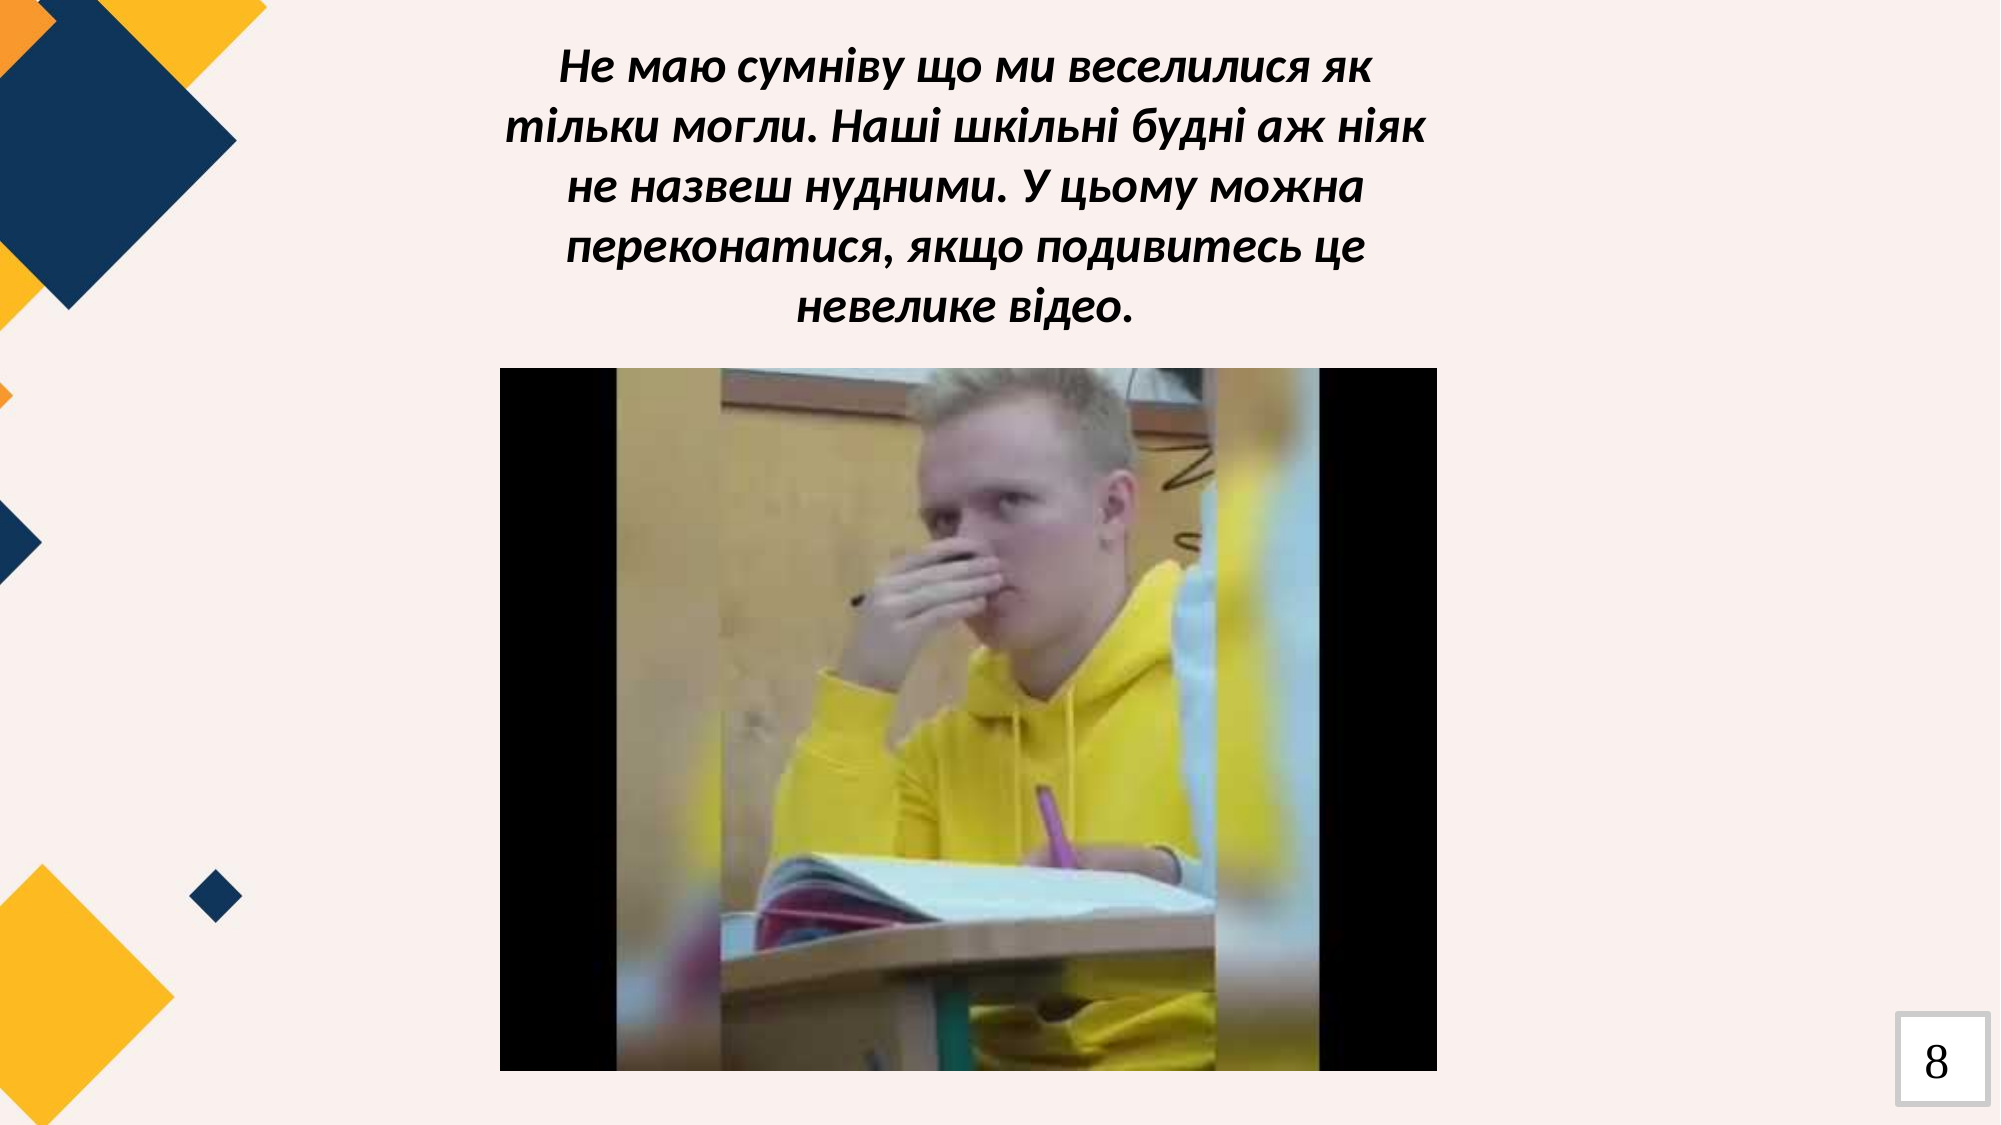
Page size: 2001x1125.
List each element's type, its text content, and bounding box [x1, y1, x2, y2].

text_box 8 [1897, 1013, 1989, 1105]
text_box Не маю сумніву що ми веселилися як тільки могли. Наші шкільні будні аж ніяк не назвеш нудними. У цьому можна переконатися, якщо подивитесь це невелике відео. [478, 25, 1453, 341]
picture [0, 0, 2000, 1125]
